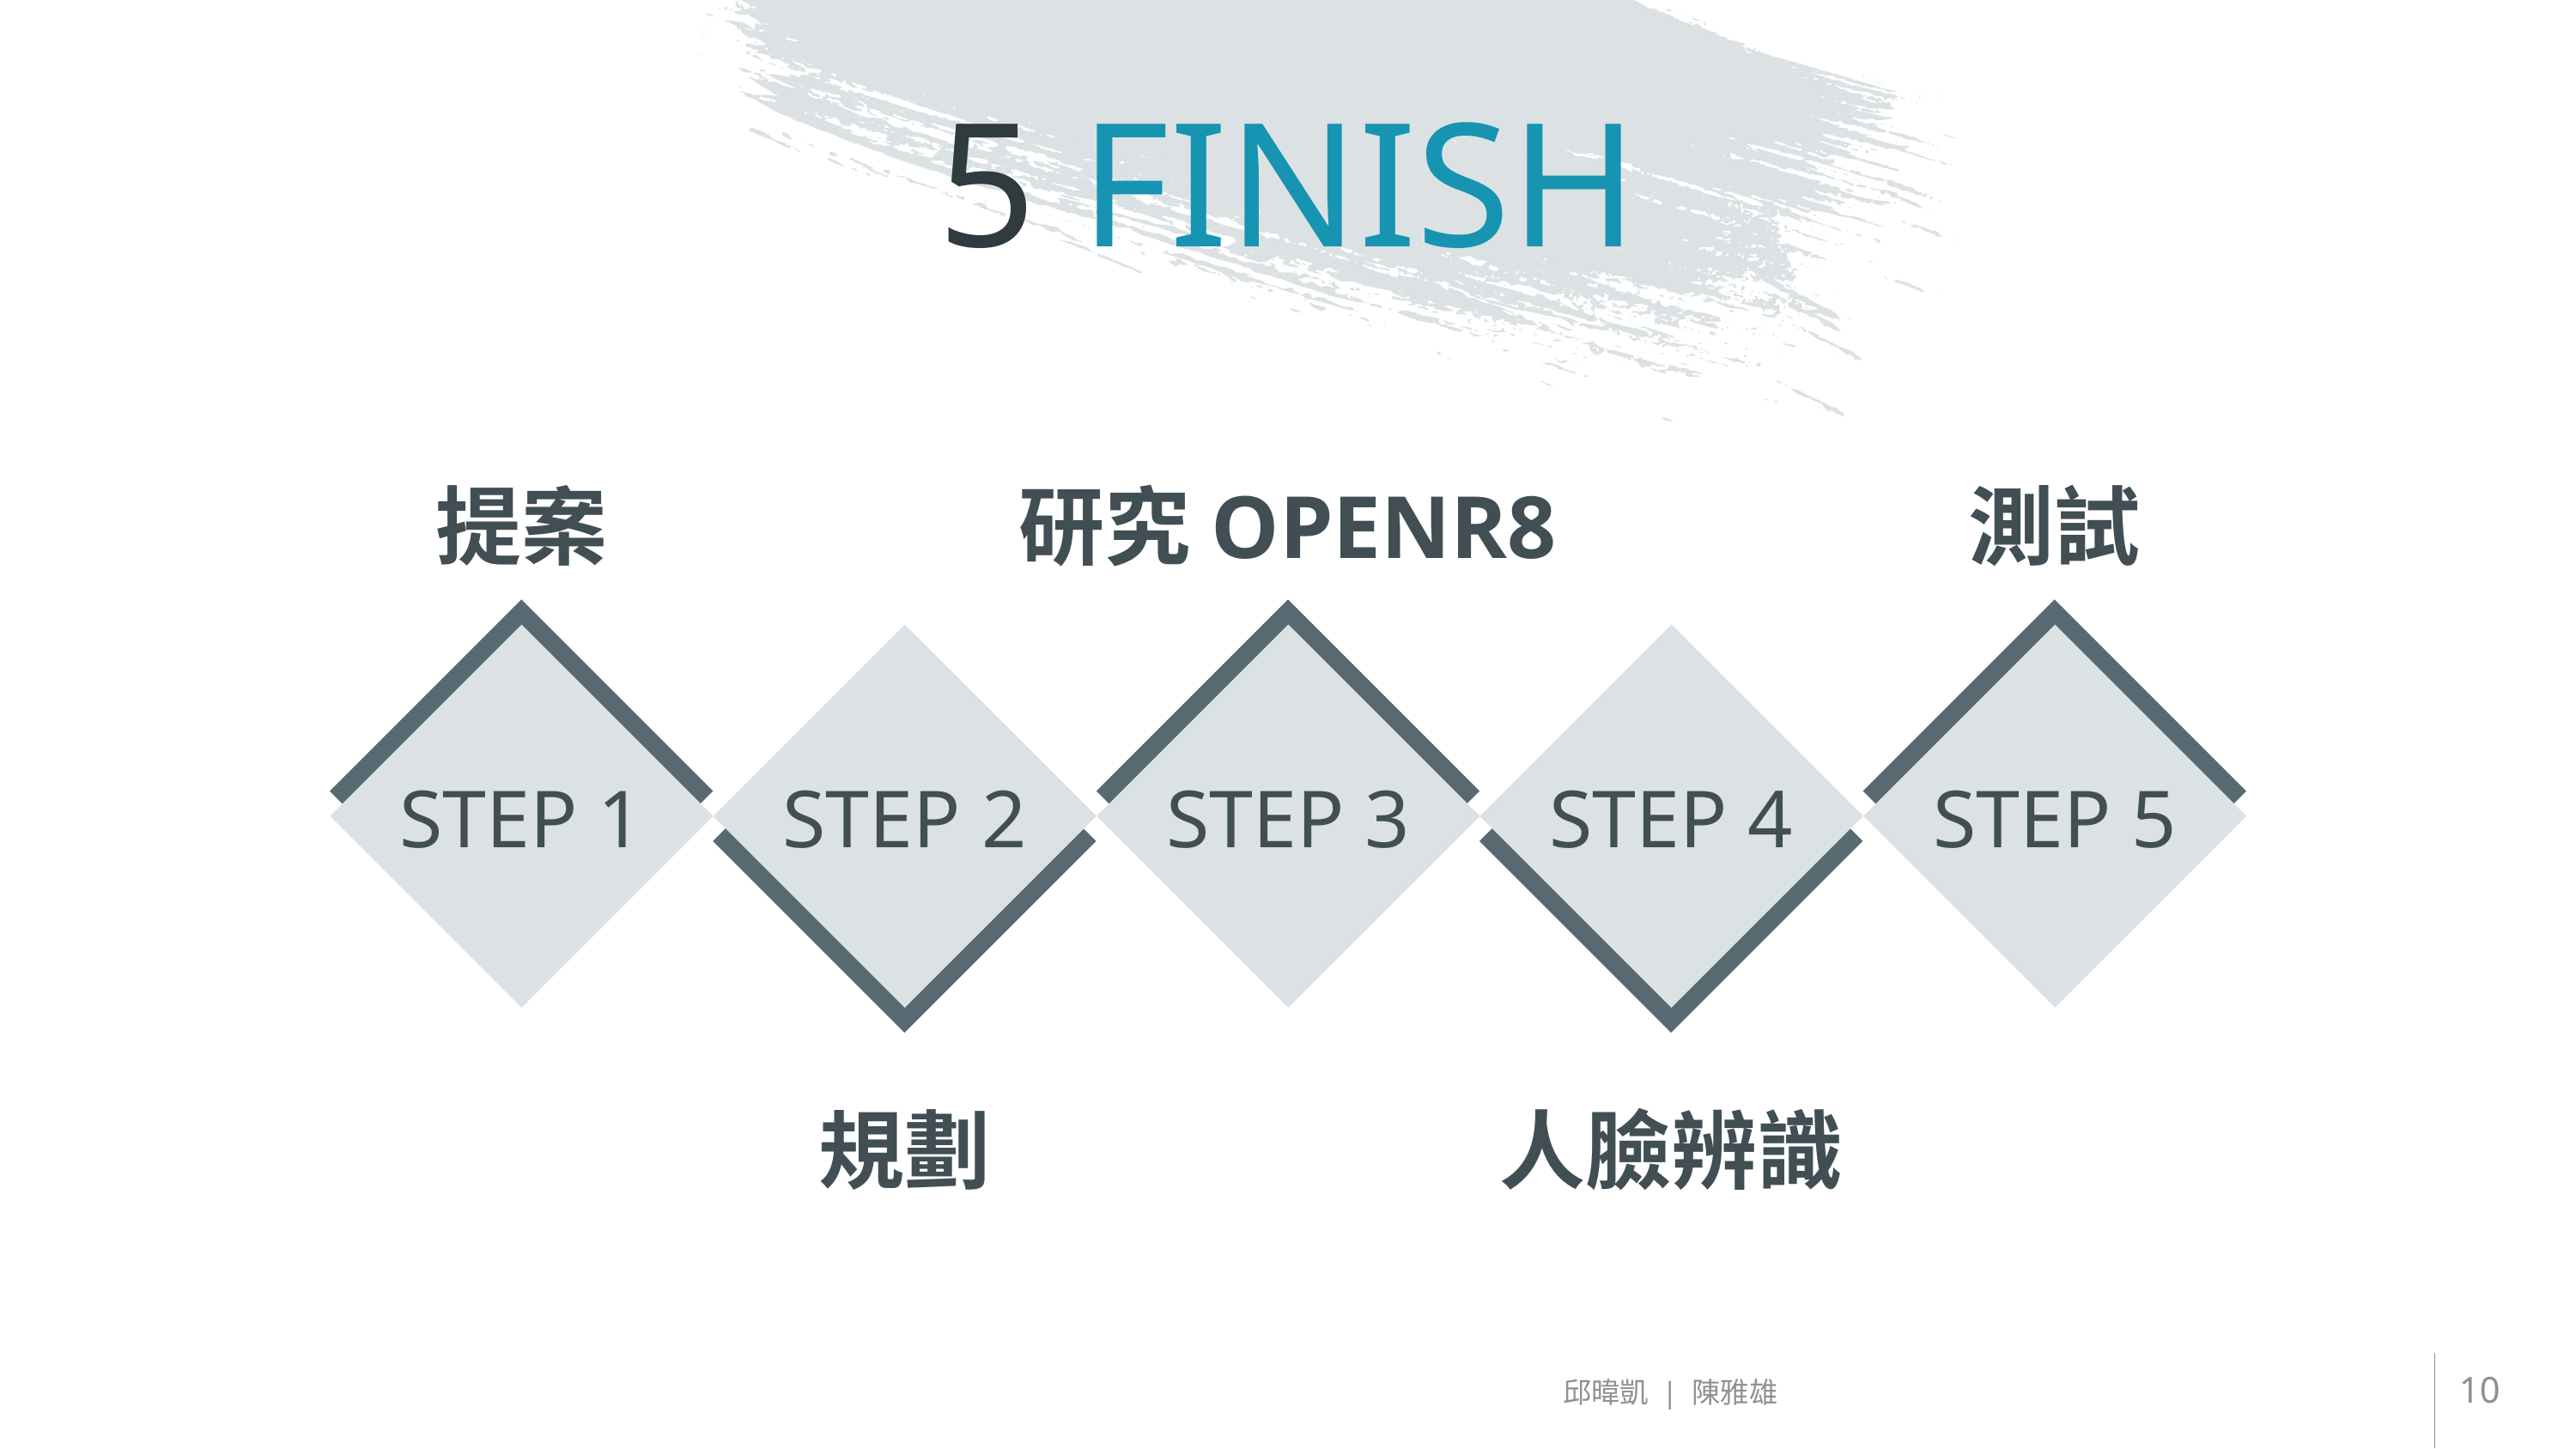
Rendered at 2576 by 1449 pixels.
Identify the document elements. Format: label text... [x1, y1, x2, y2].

list STEP 5 [1917, 748, 2192, 884]
list 提案 [225, 364, 817, 582]
list 測試 [1759, 364, 2351, 582]
list STEP 4 [1534, 748, 1809, 884]
text_box 10 [2434, 1353, 2525, 1430]
list 研究OPENR8 [992, 364, 1584, 582]
list STEP 1 [384, 748, 659, 884]
title 5 FINISH [339, 57, 2237, 288]
list 人臉辨識 [1375, 1058, 1967, 1286]
list STEP 2 [768, 748, 1042, 884]
list STEP 3 [1151, 748, 1425, 884]
list 規劃 [608, 1058, 1200, 1286]
text_box 邱暐凱 | 陳雅雄 [1550, 1353, 2420, 1430]
